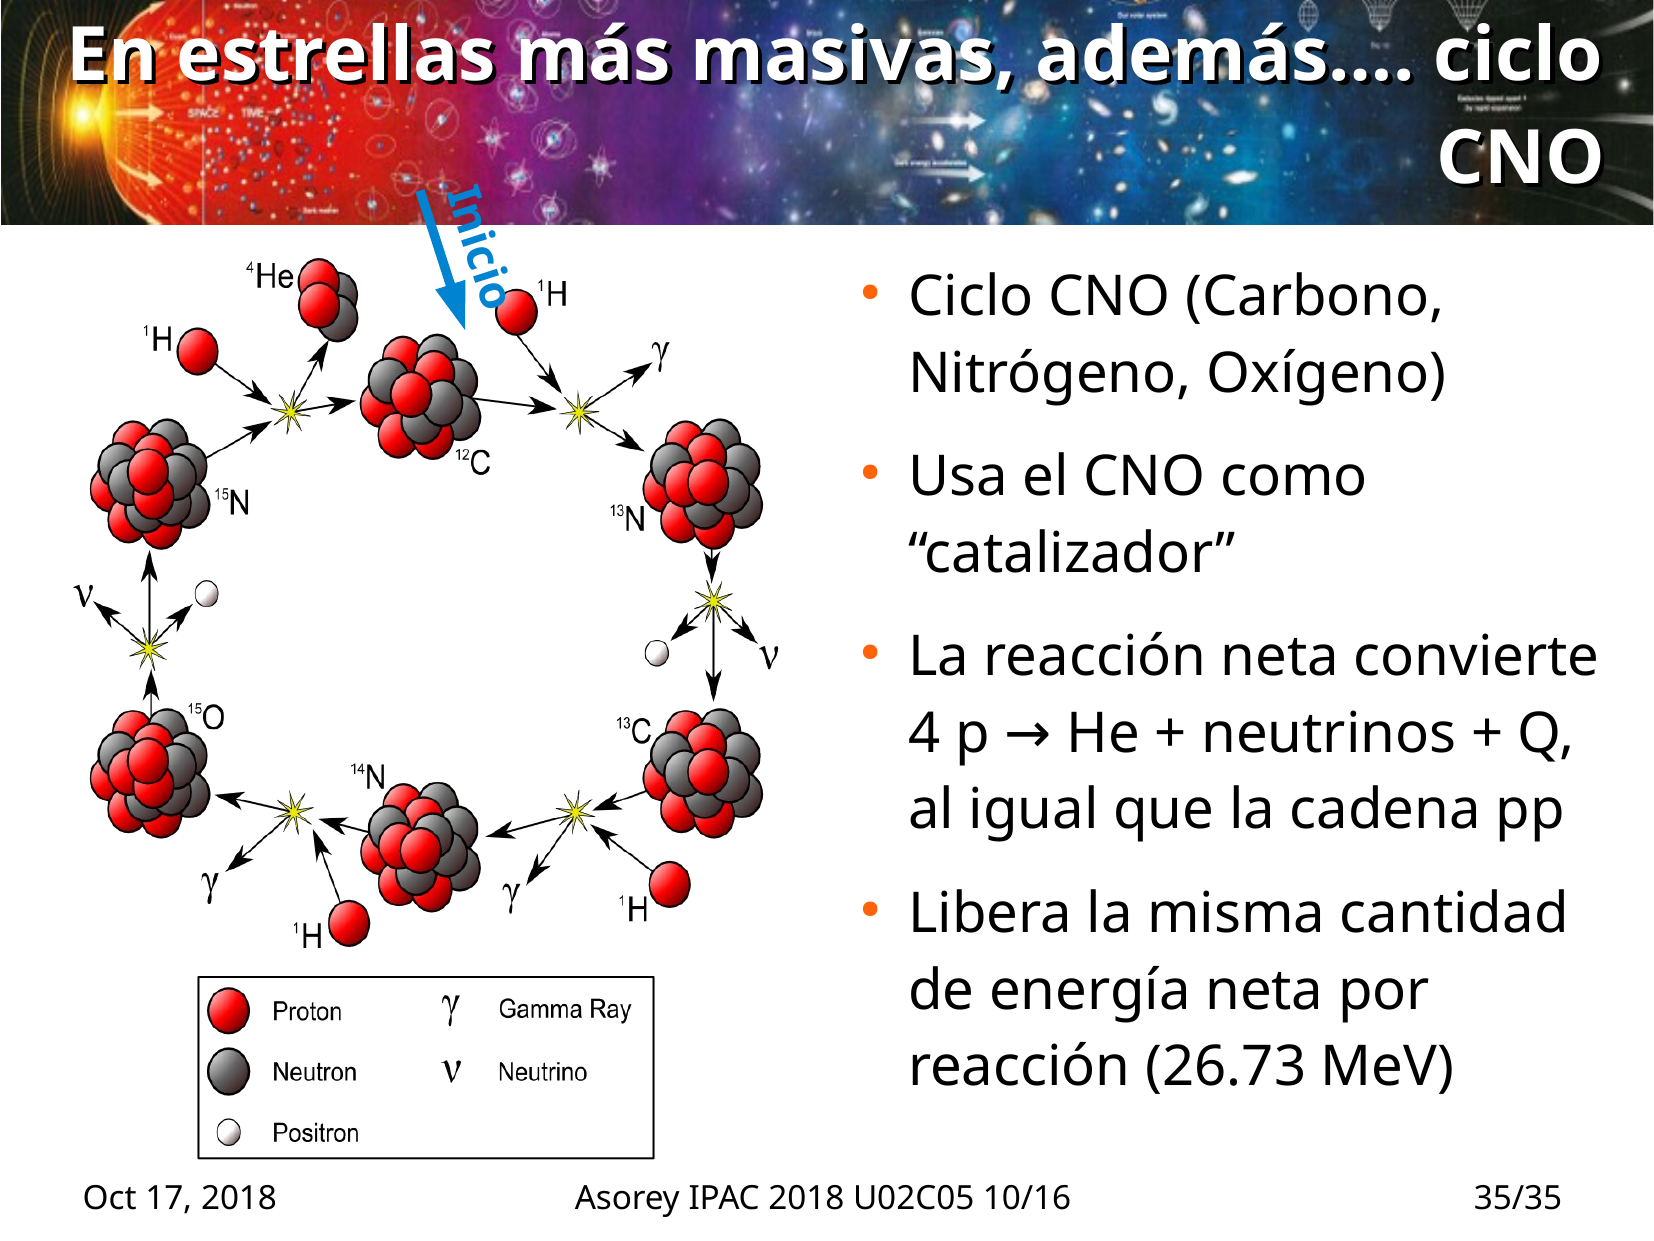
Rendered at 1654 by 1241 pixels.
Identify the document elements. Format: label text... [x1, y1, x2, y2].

picture [426, 191, 1230, 225]
picture [1, 0, 1654, 225]
title En estrellas más masivas, además…. ciclo CNO [45, 15, 1606, 191]
picture [2, 239, 849, 1186]
list Ciclo CNO (Carbono, Nitrógeno, Oxígeno) Usa el CNO como “catalizador” La reacción neta convierte 4 p → He + neutrinos + Q, al igual que la cadena pp Libera la misma cantidad de energía neta por reacción (26.73 MeV) [844, 255, 1606, 1156]
